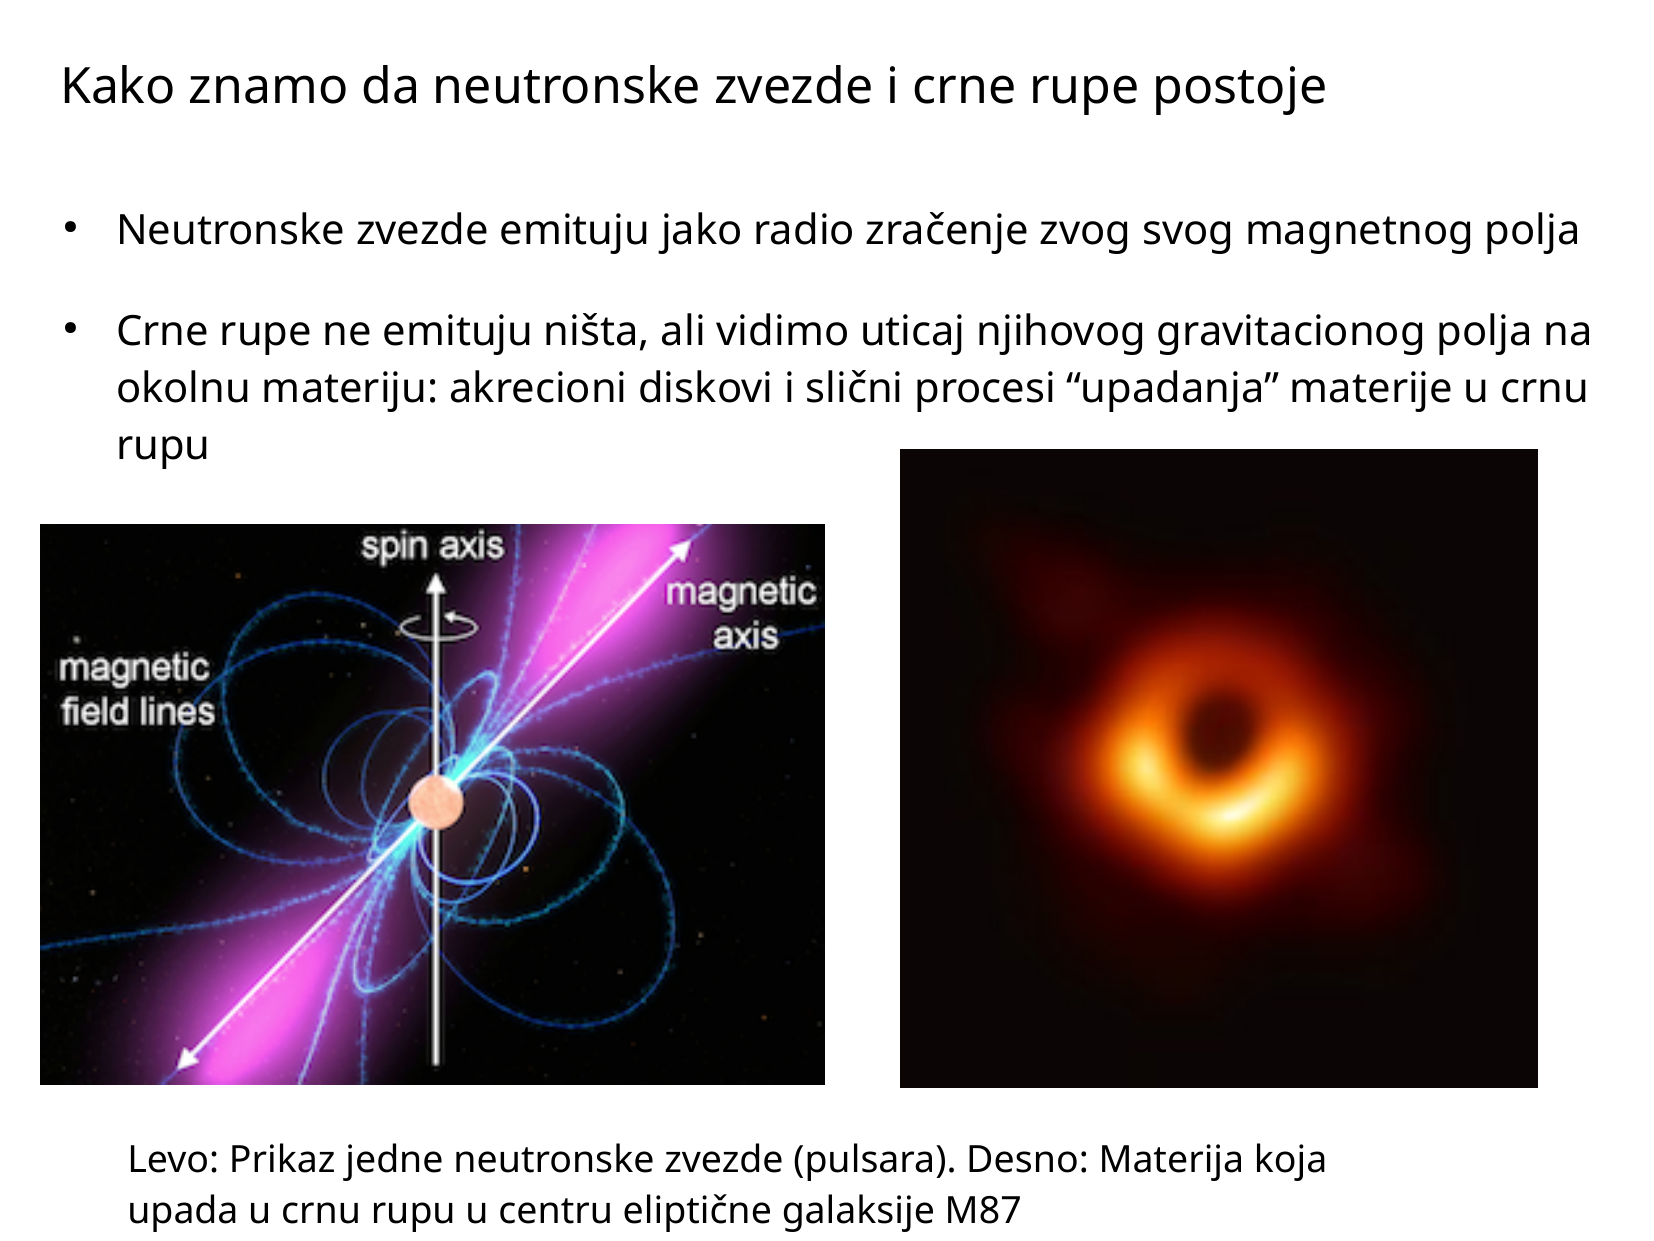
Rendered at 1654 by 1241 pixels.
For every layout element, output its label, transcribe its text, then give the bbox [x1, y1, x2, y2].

picture [40, 524, 826, 1085]
picture [900, 449, 1538, 1088]
title Kako znamo da neutronske zvezde i crne rupe postoje [59, 17, 1648, 150]
text_box Levo: Prikaz jedne neutronske zvezde (pulsara). Desno: Materija koja upada u crnu rupu u centru eliptične galaksije M87 [112, 1125, 1426, 1229]
list Neutronske zvezde emituju jako radio zračenje zvog svog magnetnog polja Crne rupe ne emituju ništa, ali vidimo uticaj njihovog gravitacionog polja na okolnu materiju: akrecioni diskovi i slični procesi “upadanja” materije u crnu rupu [45, 199, 1635, 1173]
